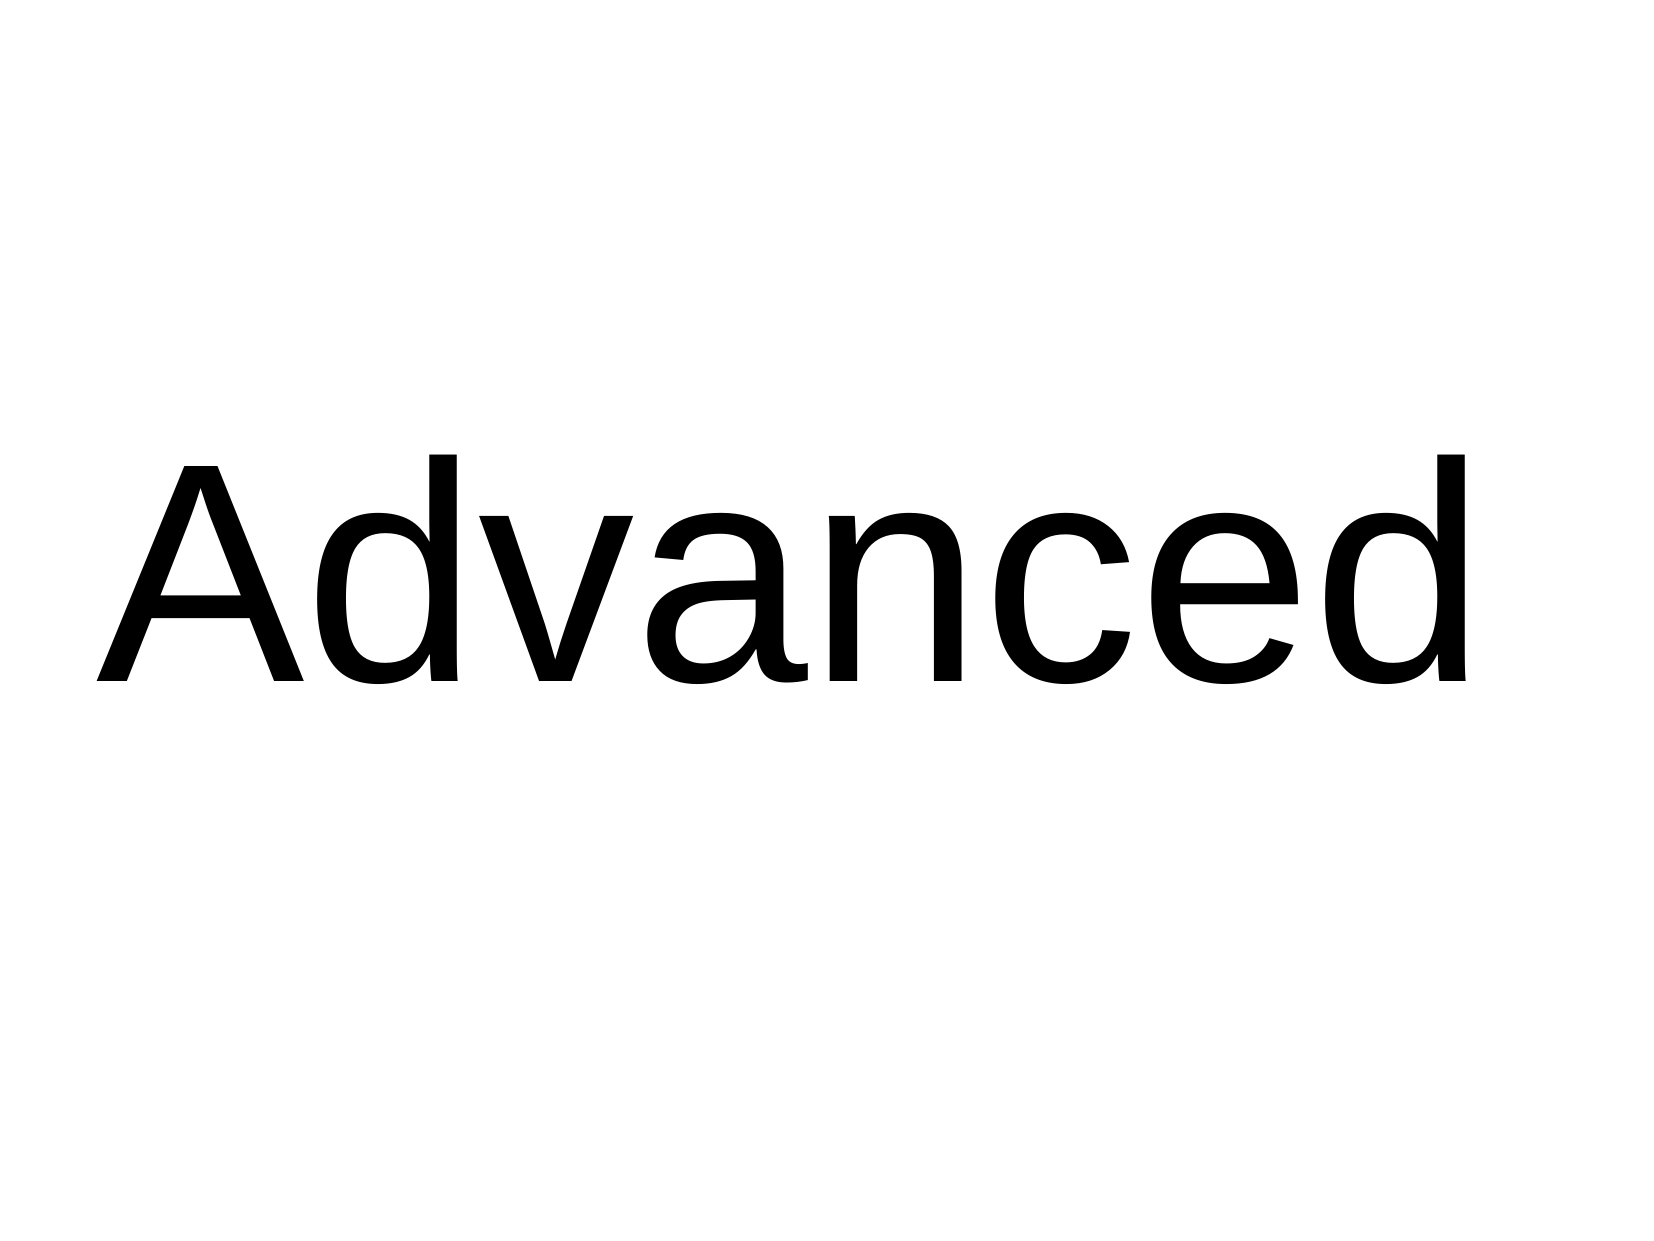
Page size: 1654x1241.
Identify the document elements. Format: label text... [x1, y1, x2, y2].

title Advanced [47, 398, 1536, 749]
